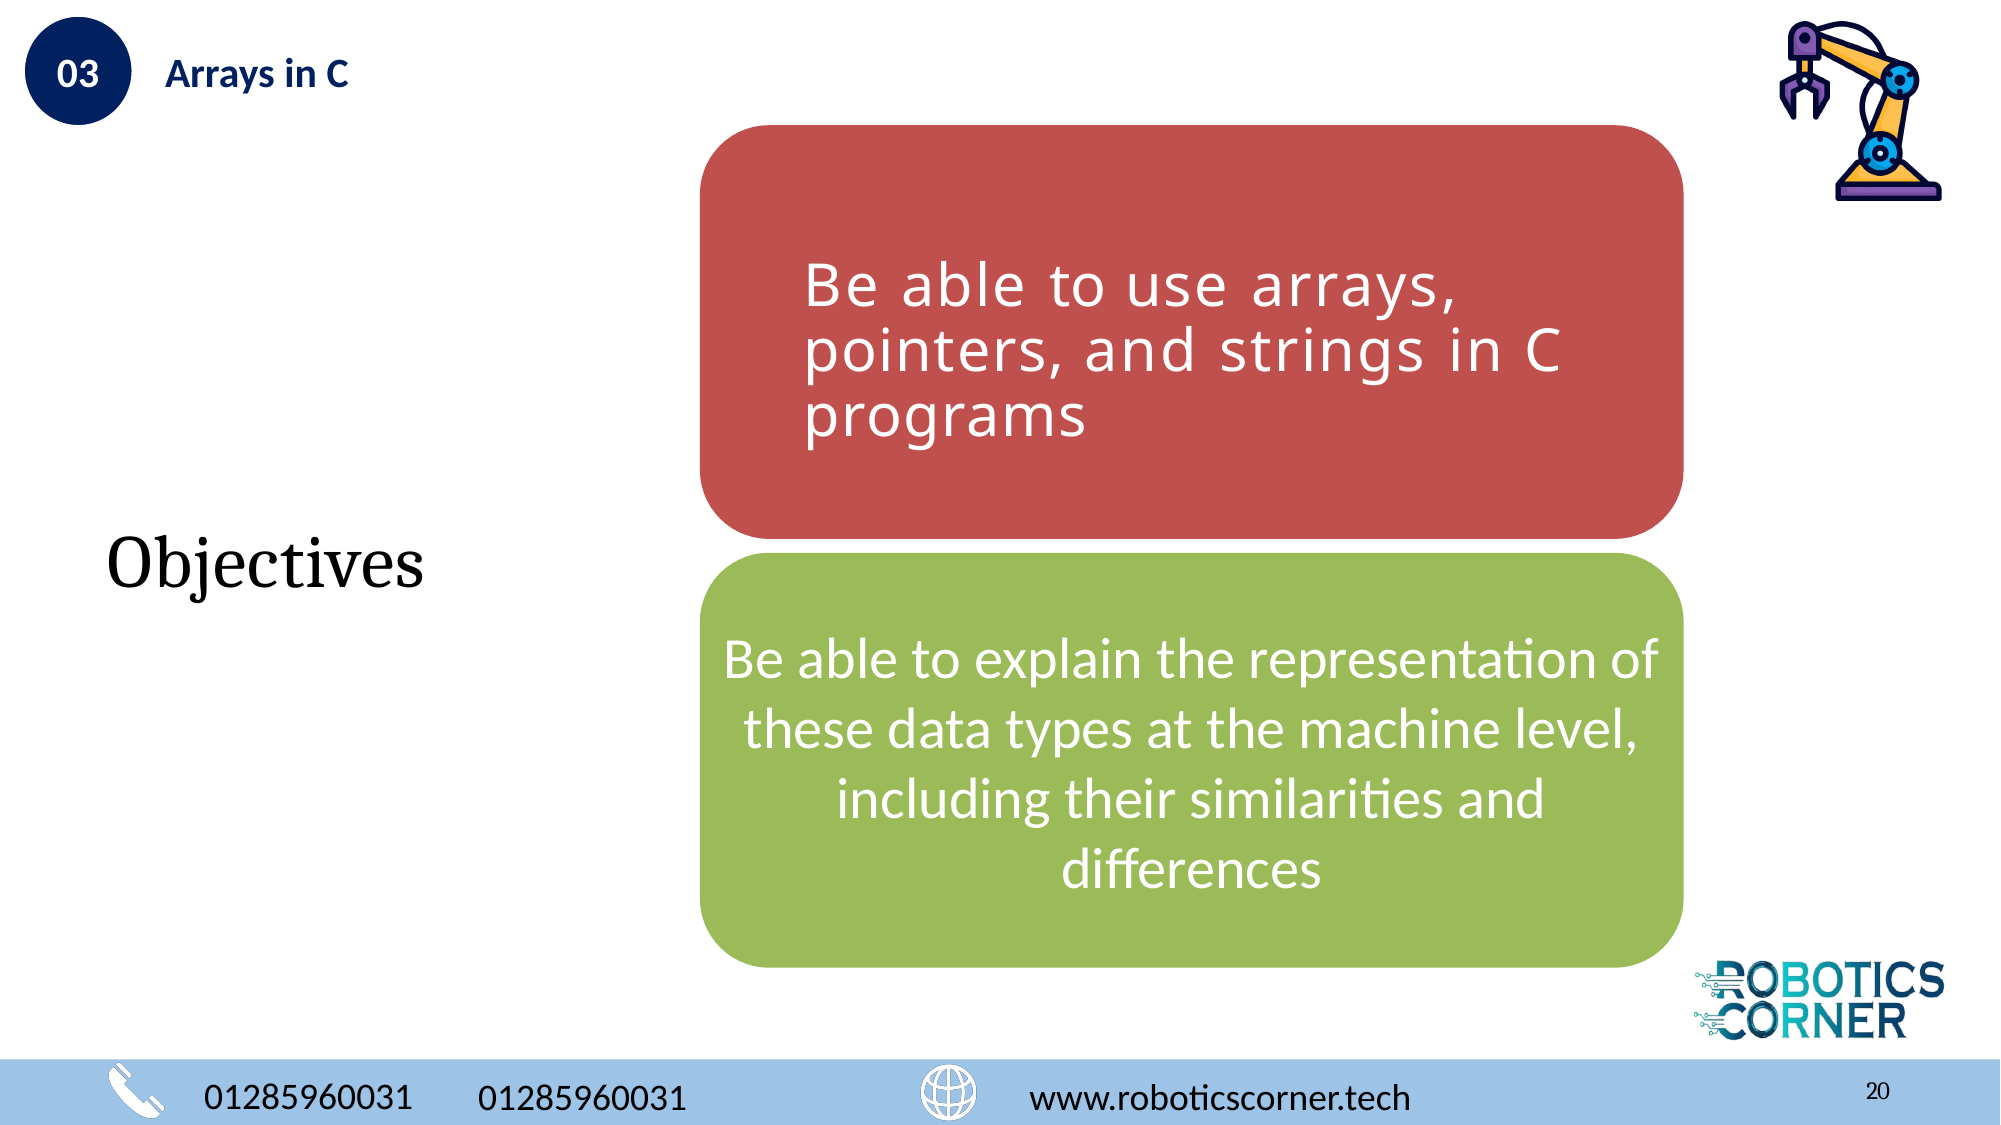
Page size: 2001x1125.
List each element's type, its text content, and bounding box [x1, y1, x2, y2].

text_box [699, 125, 1684, 539]
title Be able to use arrays, pointers, and strings in C programs [801, 242, 1671, 449]
picture [1771, 21, 1950, 201]
picture [103, 1057, 170, 1124]
text_box Be able to explain the representation of these data types at the machine level, including their similarities and differences [699, 552, 1684, 968]
text_box Arrays in C [150, 38, 622, 103]
picture [1680, 859, 1953, 1059]
text_box Objectives [105, 504, 541, 603]
text_box 03 [22, 14, 134, 128]
picture [915, 1059, 981, 1125]
